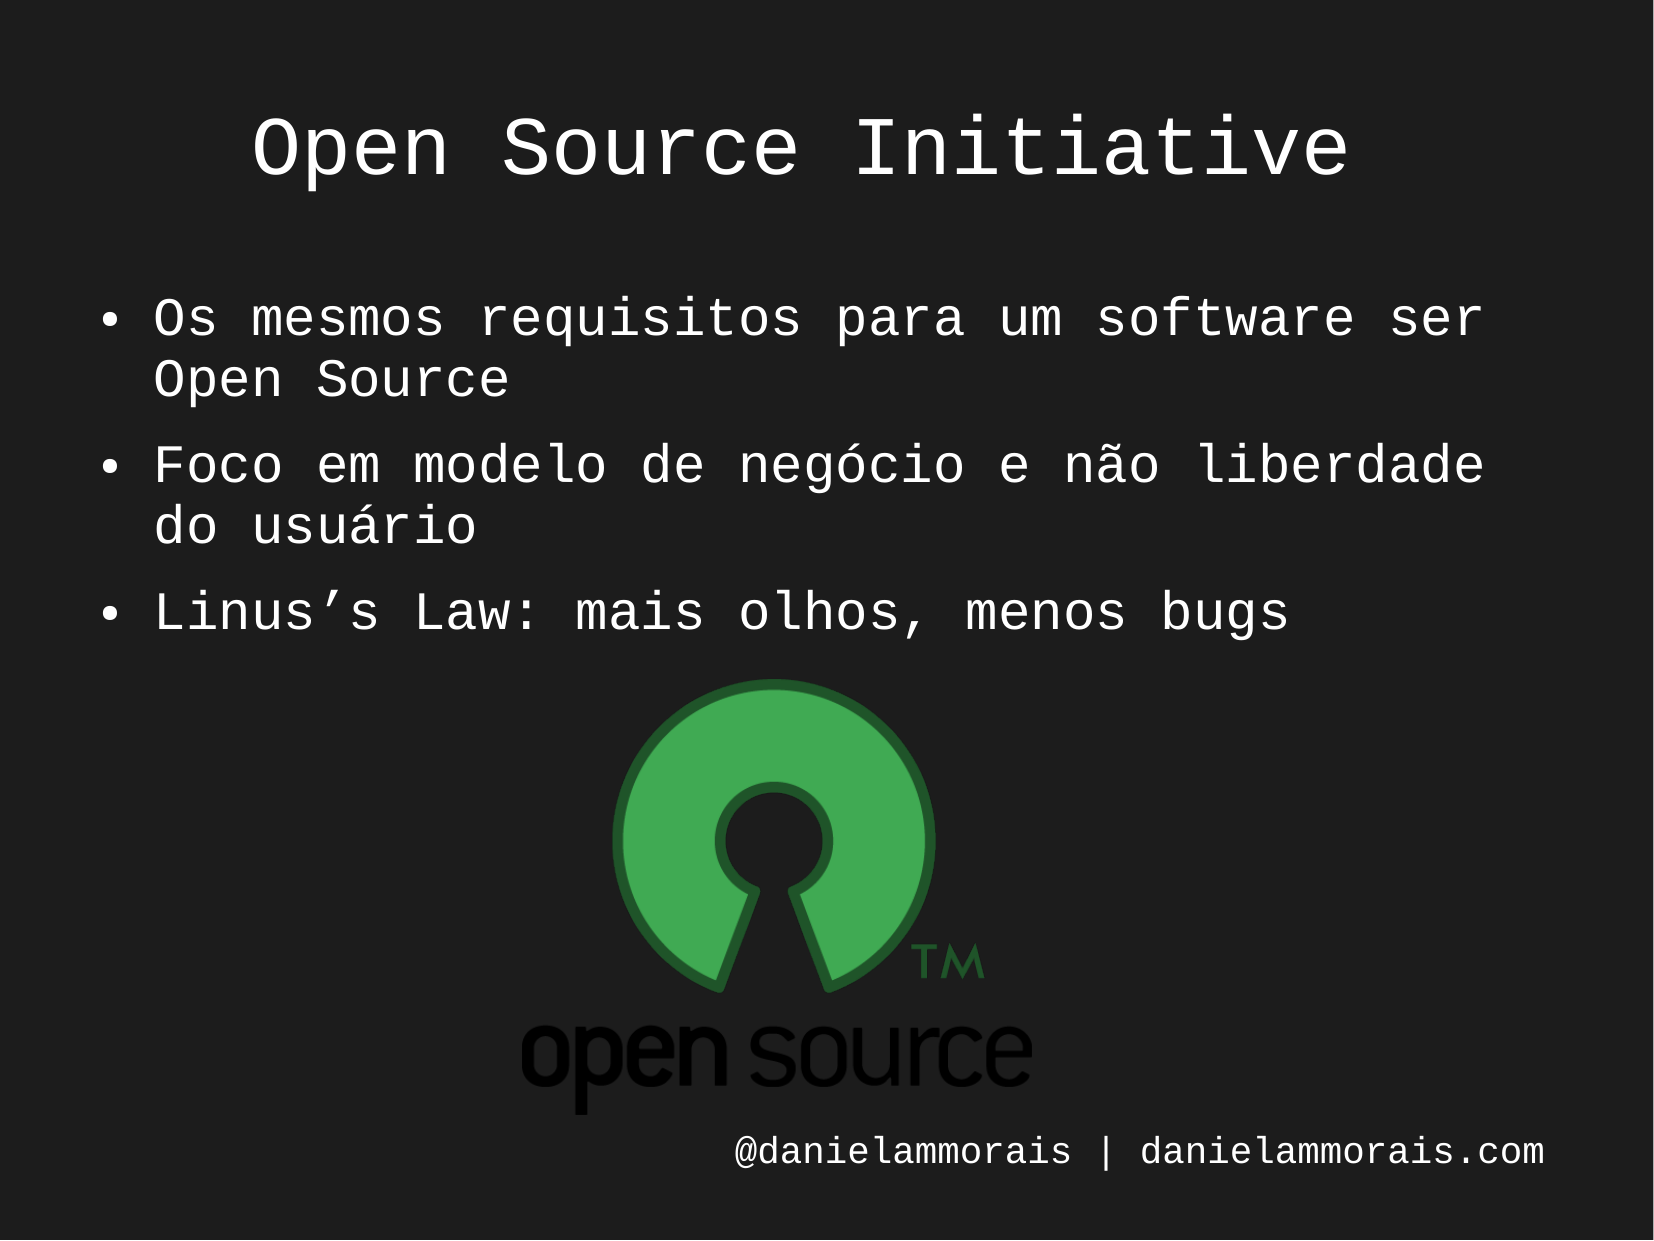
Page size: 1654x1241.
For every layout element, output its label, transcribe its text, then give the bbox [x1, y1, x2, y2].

list Os mesmos requisitos para um software ser Open Source Foco em modelo de negócio e não liberdade do usuário Linus’s Law: mais olhos, menos bugs [82, 290, 1571, 1010]
text_box @danielammorais | danielammorais.com [720, 1125, 1654, 1226]
title Open Source Initiative [82, 49, 1571, 257]
picture [492, 651, 1062, 1144]
